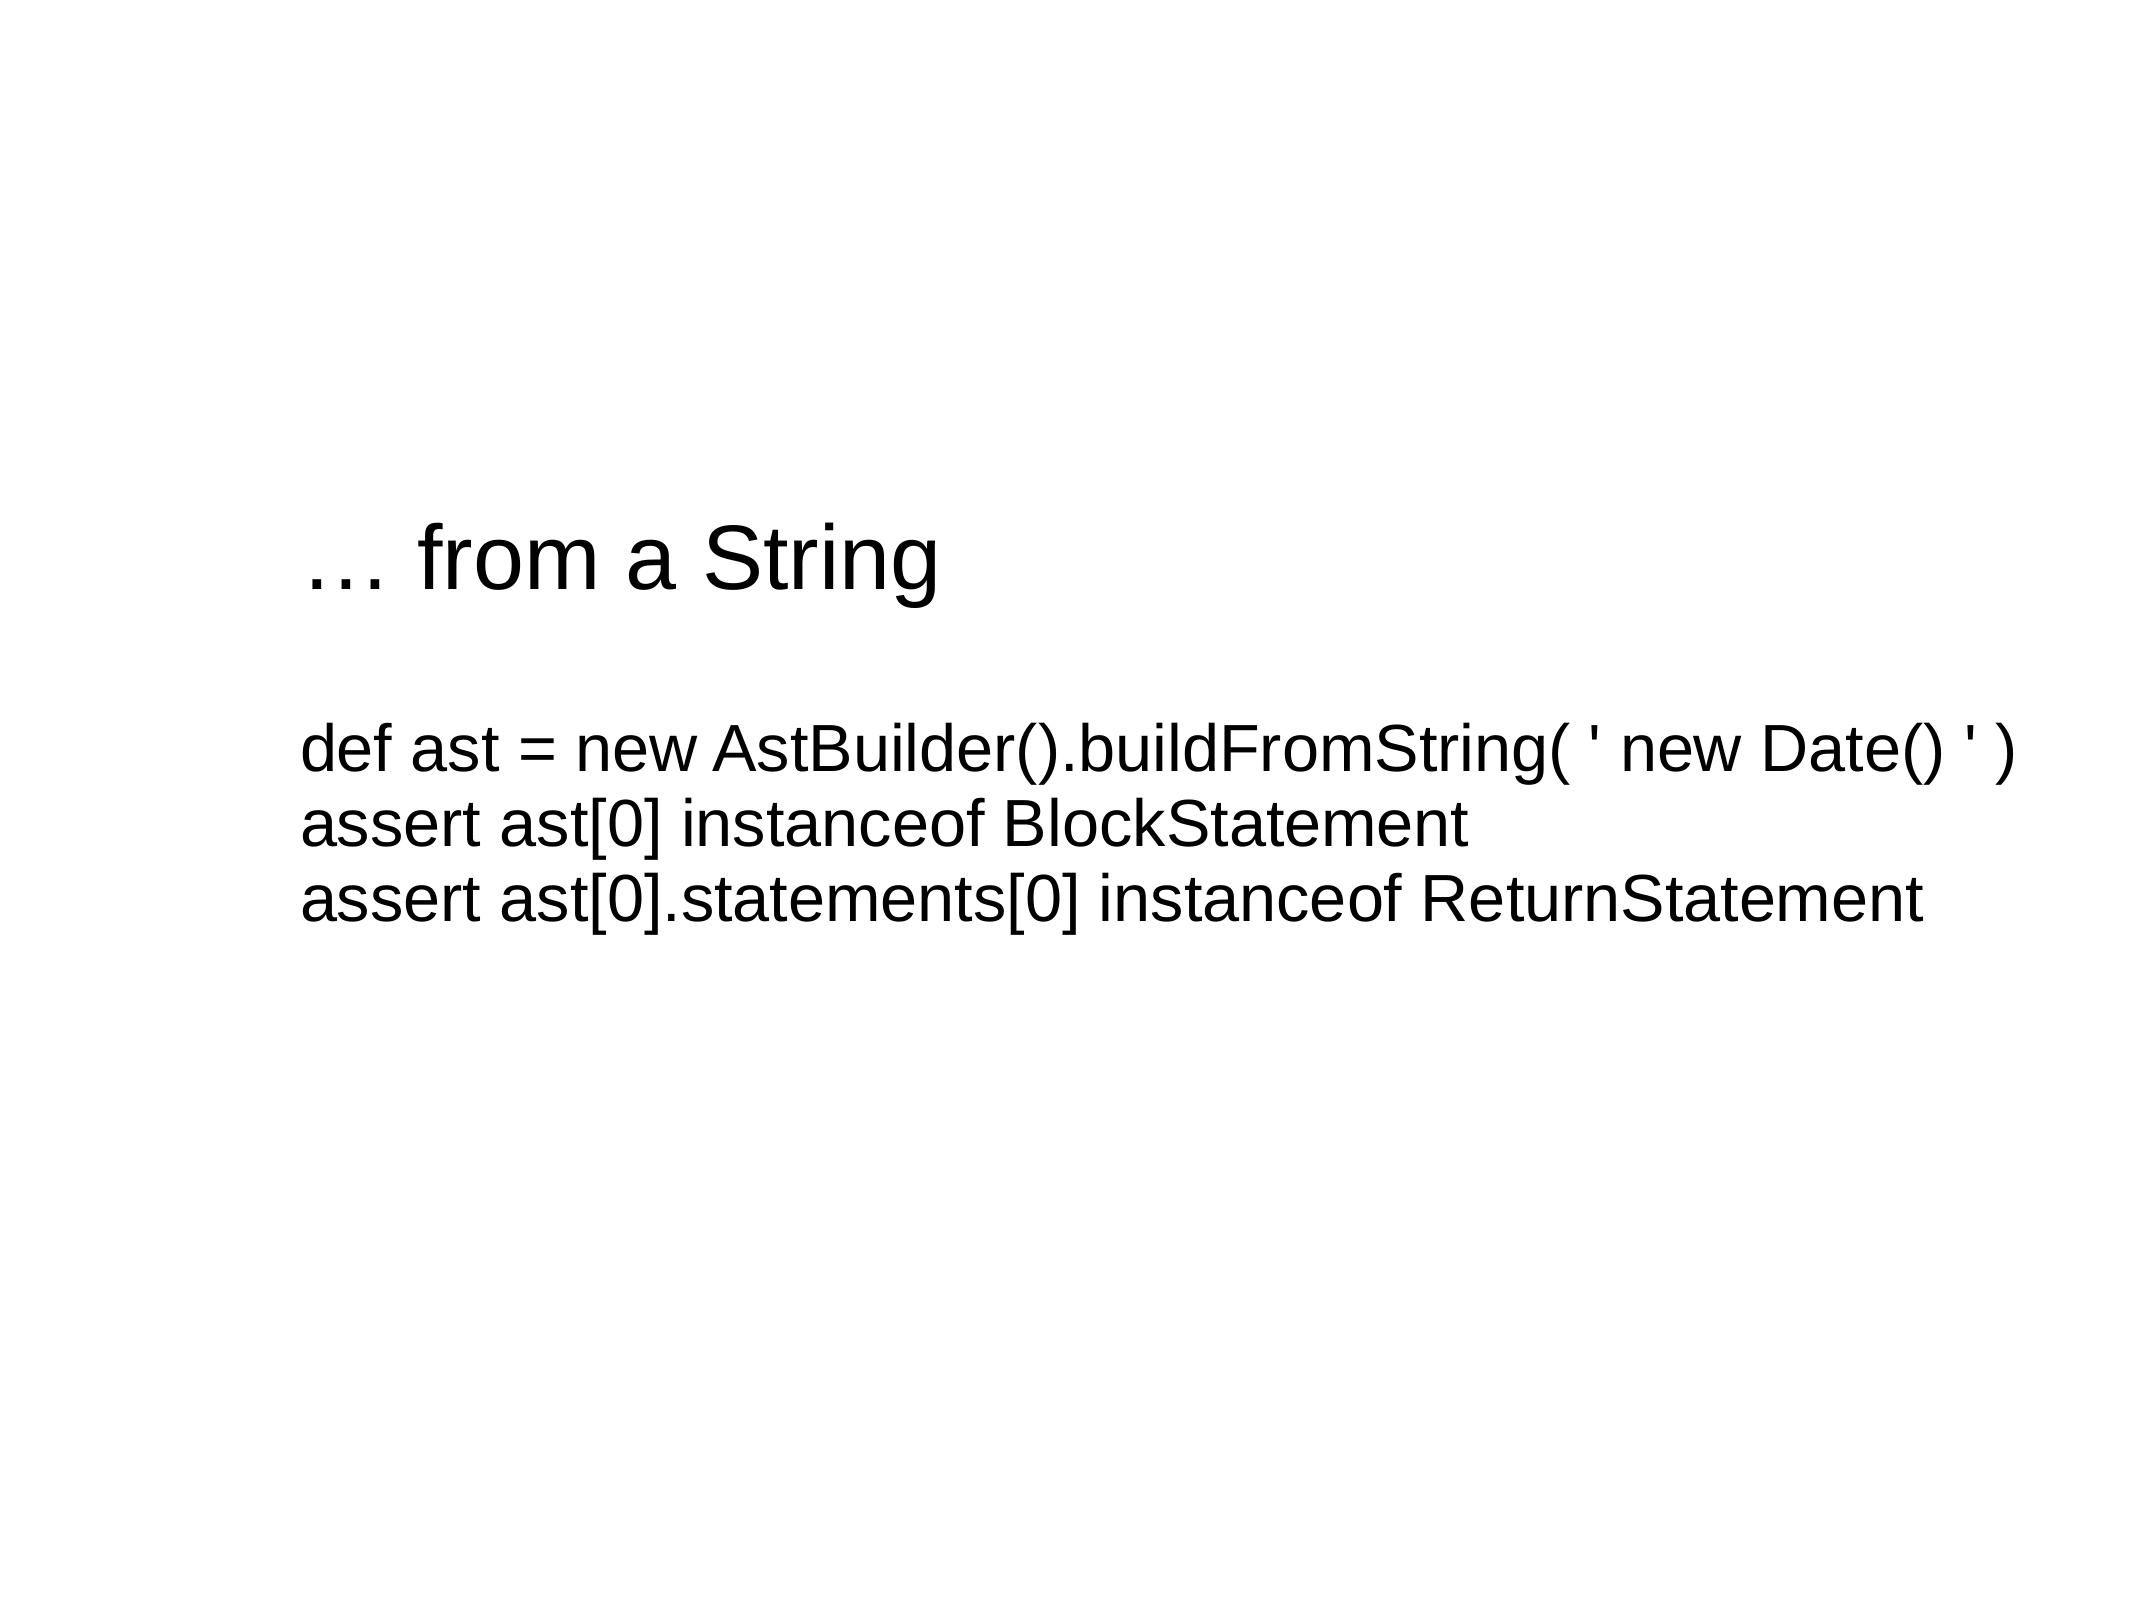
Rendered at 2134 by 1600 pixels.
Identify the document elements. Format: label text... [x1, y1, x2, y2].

text_box … from a String def ast = new AstBuilder().buildFromString( ' new Date() ' ) assert ast[0] instanceof BlockStatement assert ast[0].statements[0] instanceof ReturnStatement [300, 506, 2125, 1528]
